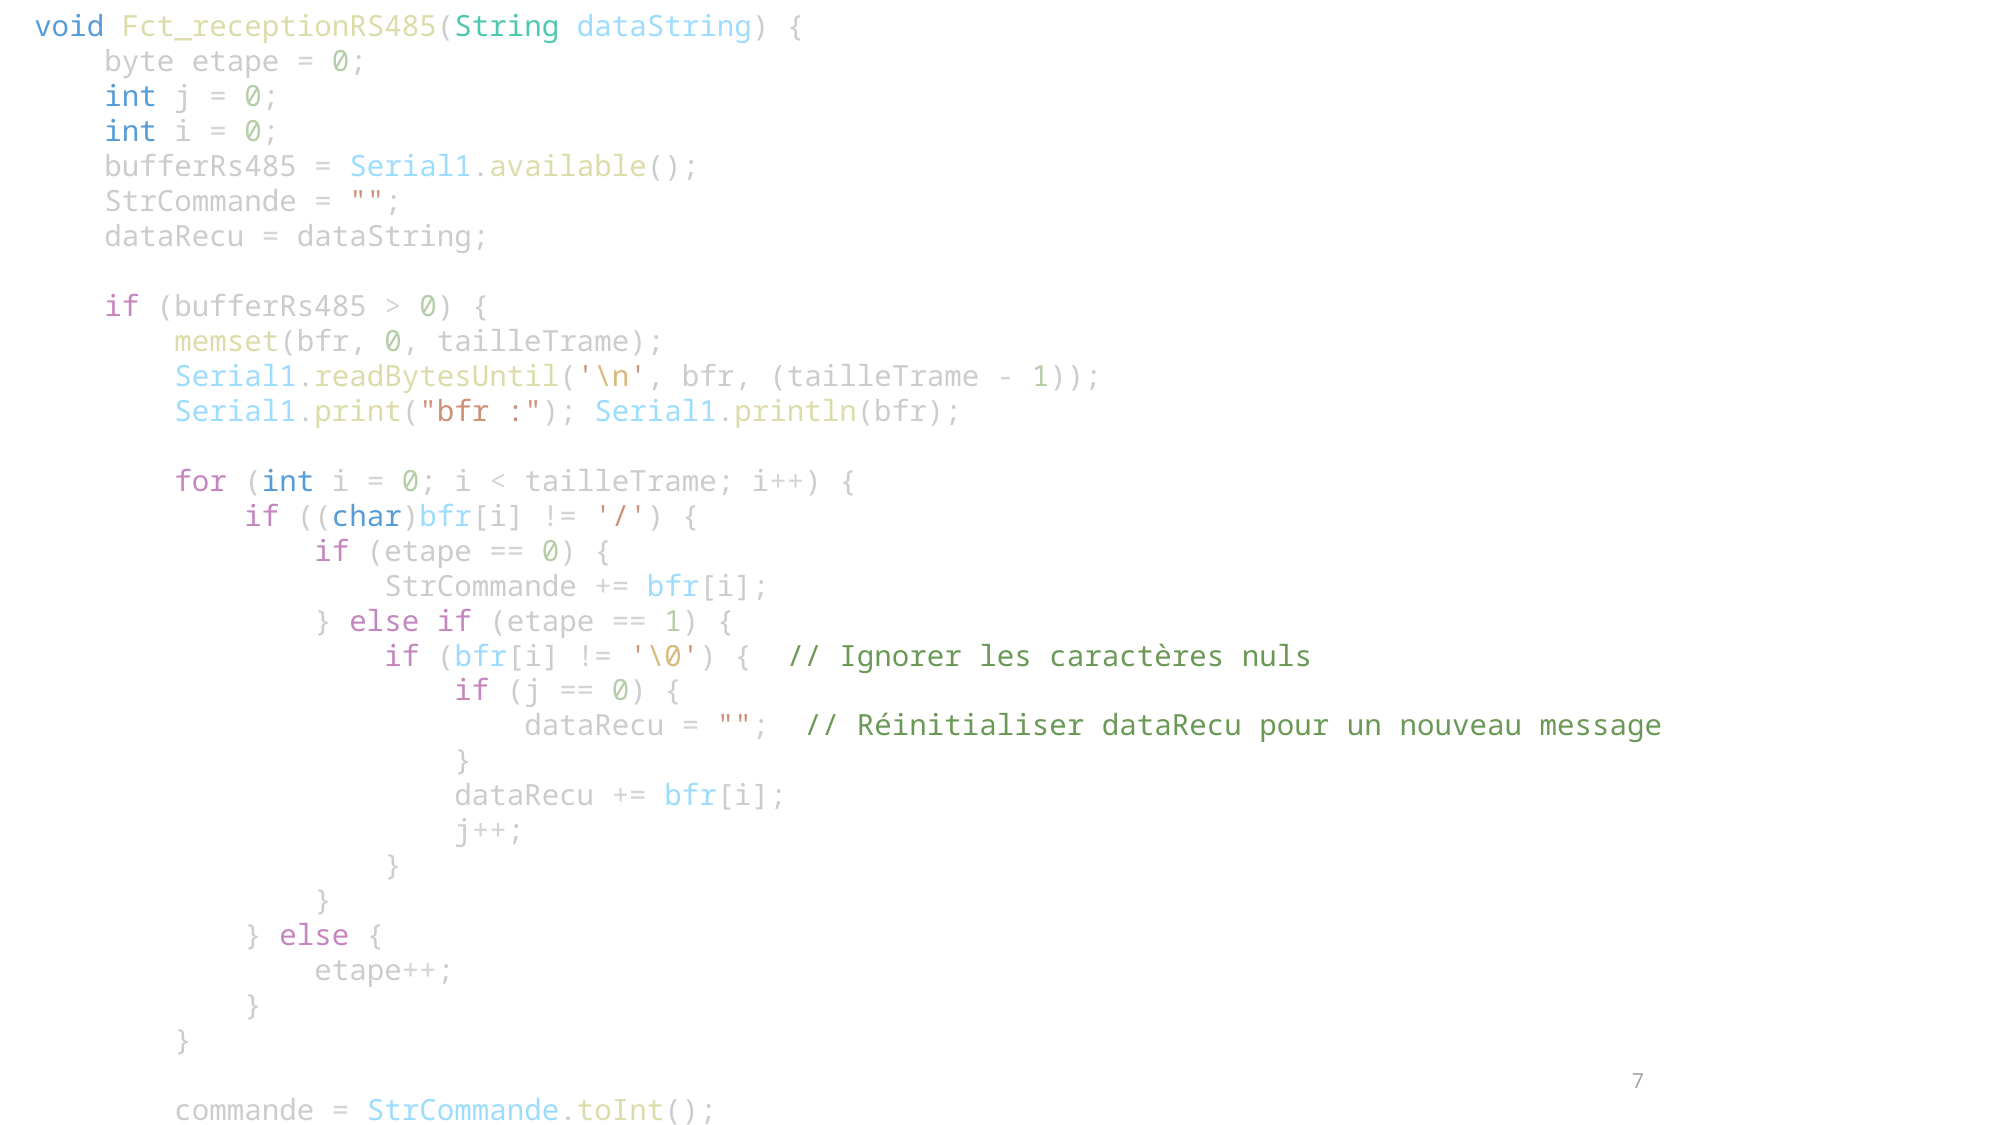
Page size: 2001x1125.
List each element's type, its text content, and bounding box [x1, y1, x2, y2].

text_box void Fct_receptionRS485(String dataString) { byte etape = 0; int j = 0; int i = 0; bufferRs485 = Serial1.available(); StrCommande = ""; dataRecu = dataString; if (bufferRs485 > 0) { memset(bfr, 0, tailleTrame); Serial1.readBytesUntil('\n', bfr, (tailleTrame - 1)); Serial1.print("bfr :"); Serial1.println(bfr); for (int i = 0; i < tailleTrame; i++) { if ((char)bfr[i] != '/') { if (etape == 0) { StrCommande += bfr[i]; } else if (etape == 1) { if (bfr[i] != '\0') { // Ignorer les caractères nuls if (j == 0) { dataRecu = ""; // Réinitialiser dataRecu pour un nouveau message } dataRecu += bfr[i]; j++; } } } else { etape++; } } commande = StrCommande.toInt(); [19, 0, 1916, 1125]
text_box [1632, 1067, 1910, 1093]
